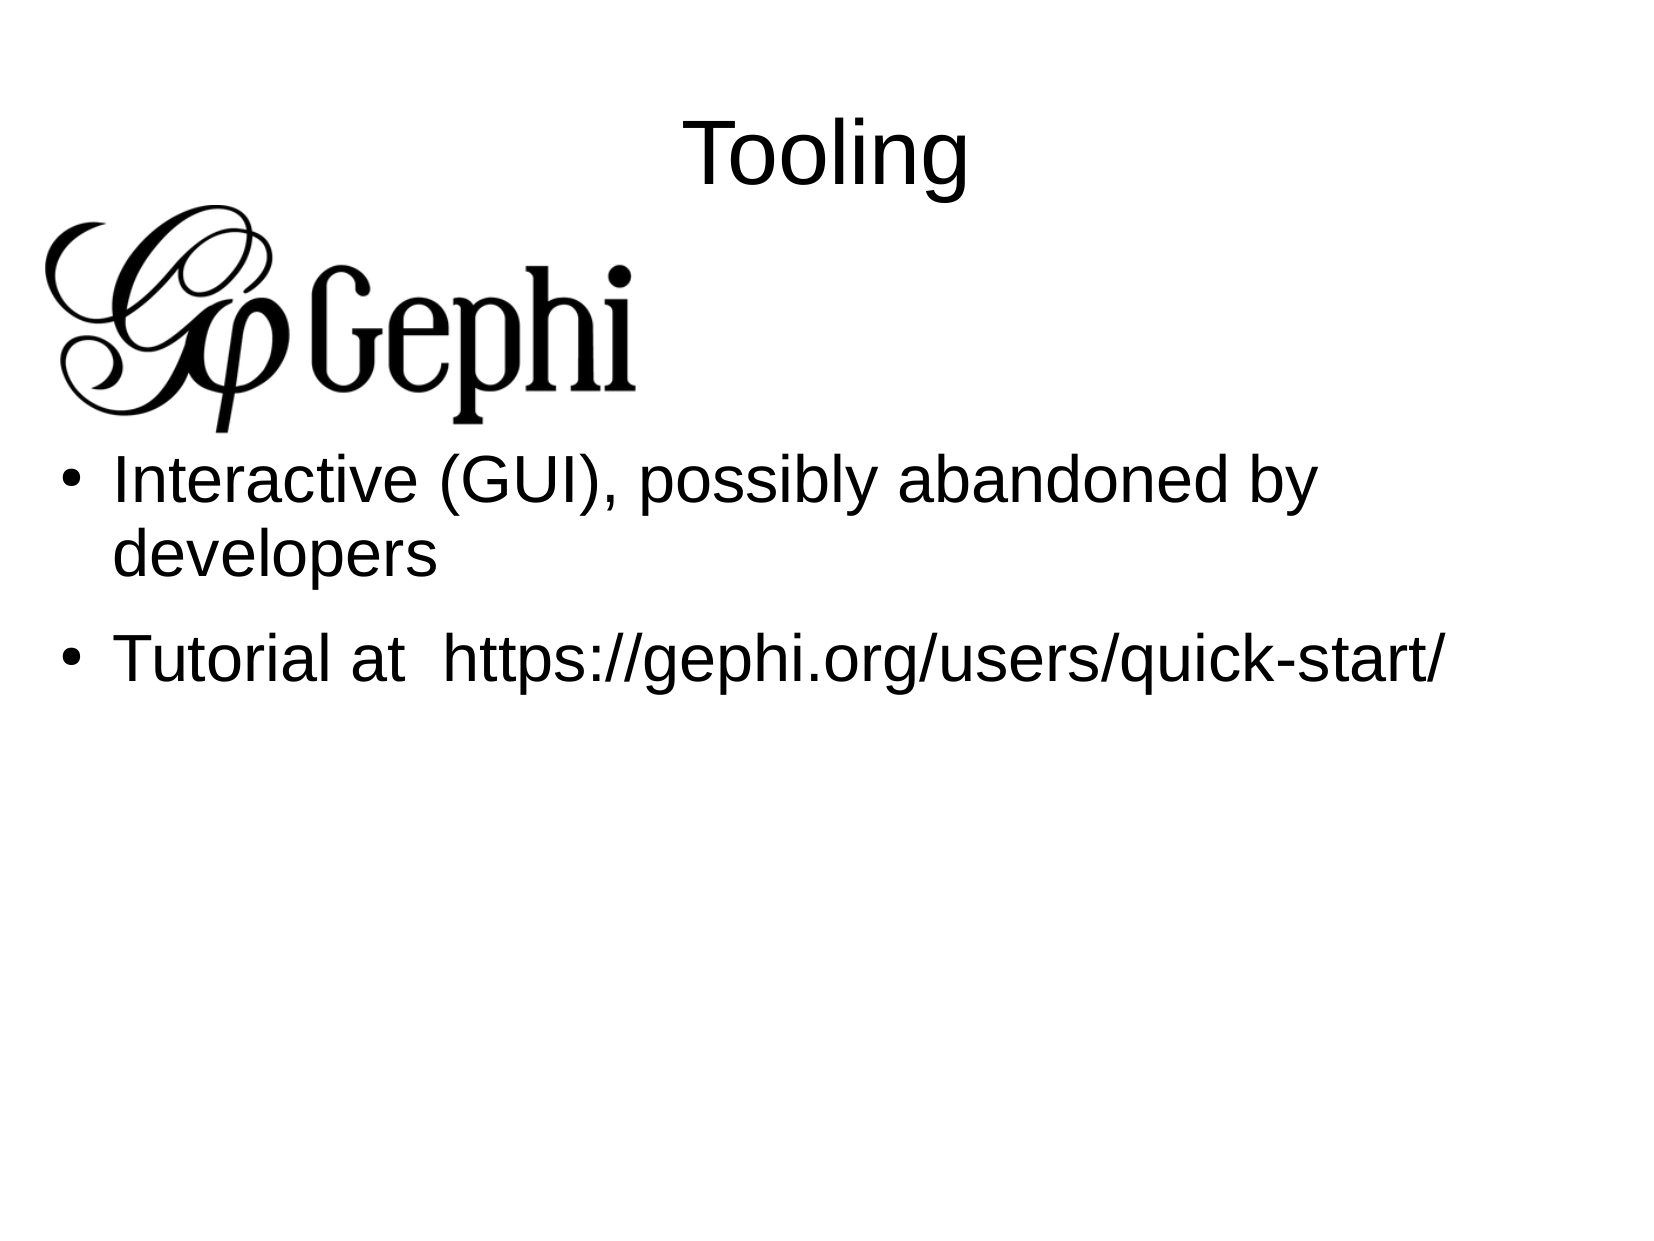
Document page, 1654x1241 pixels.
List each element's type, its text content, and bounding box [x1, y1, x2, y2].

title Tooling [82, 49, 1571, 257]
list Interactive (GUI), possibly abandoned by developers Tutorial at https://gephi.org/users/quick-start/ [41, 441, 1531, 1241]
picture [45, 205, 638, 436]
